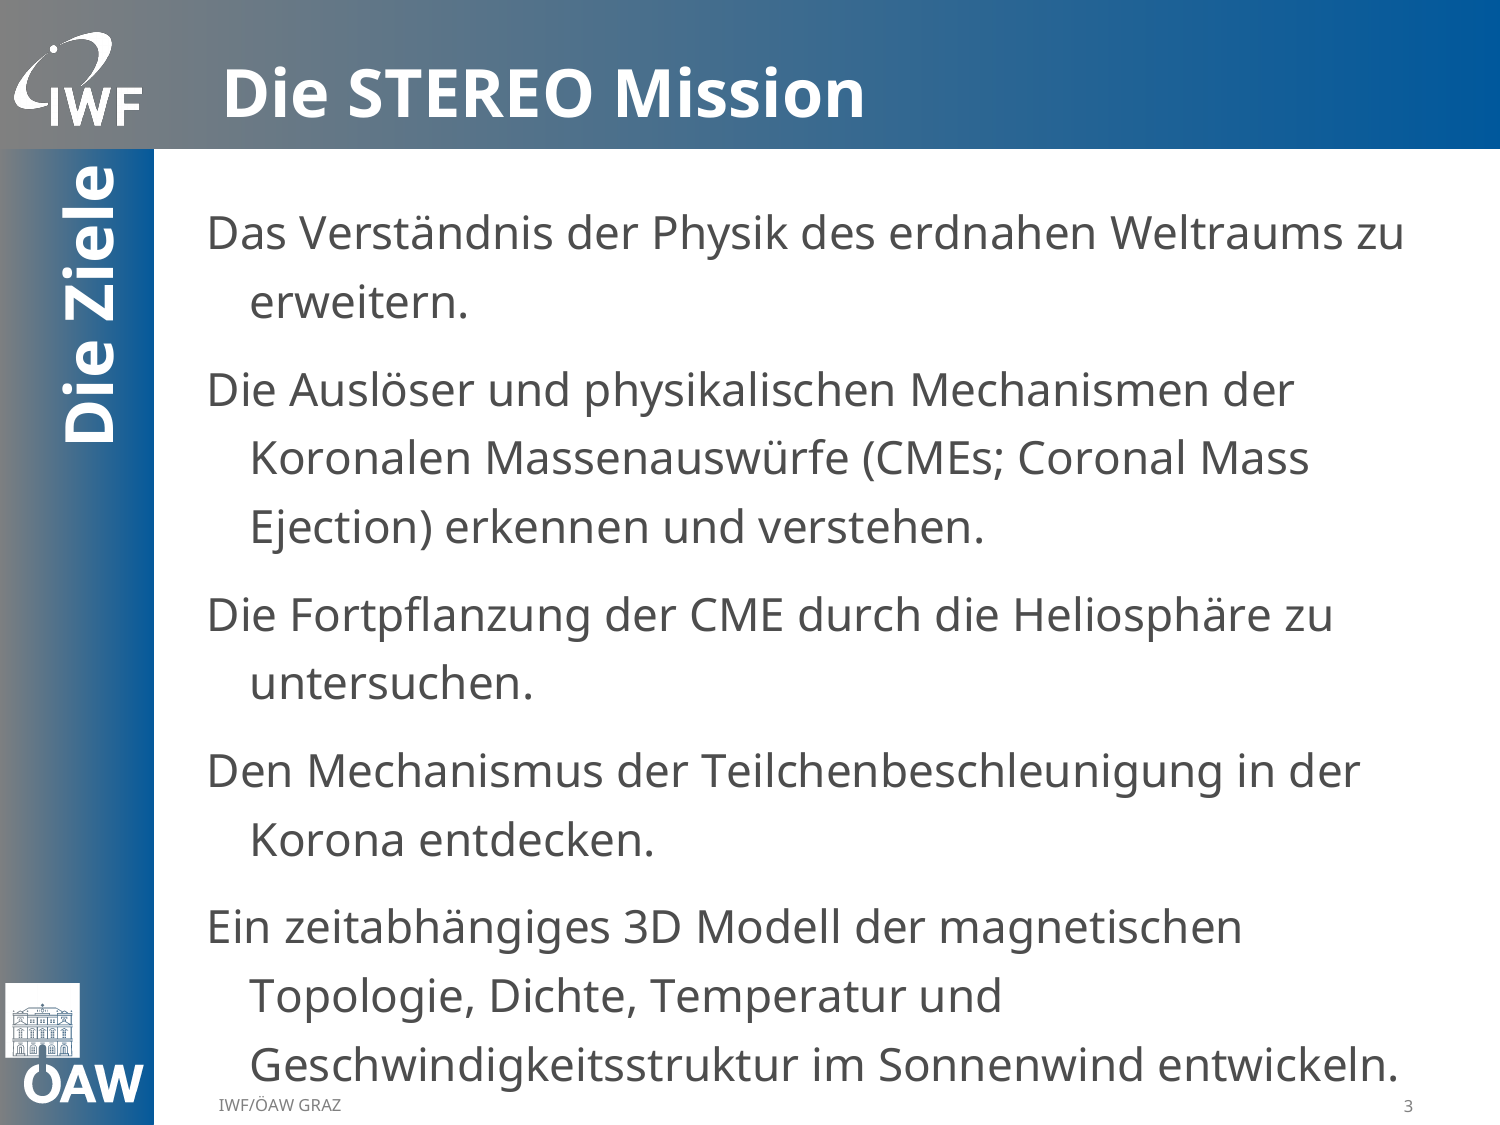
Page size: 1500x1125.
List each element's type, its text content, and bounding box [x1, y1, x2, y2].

picture [5, 983, 154, 1105]
list Das Verständnis der Physik des erdnahen Weltraums zu erweitern. Die Auslöser und physikalischen Mechanismen der Koronalen Massenauswürfe (CMEs; Coronal Mass Ejection) erkennen und verstehen. Die Fortpflanzung der CME durch die Heliosphäre zu untersuchen. Den Mechanismus der Teilchenbeschleunigung in der Korona entdecken. Ein zeitabhängiges 3D Modell der magnetischen Topologie, Dichte, Temperatur und Geschwindigkeitsstruktur im Sonnenwind entwickeln. [206, 194, 1460, 1093]
title Die STEREO Mission [206, 16, 1459, 176]
picture [8, 32, 154, 132]
text_box Die Ziele [29, 148, 154, 959]
